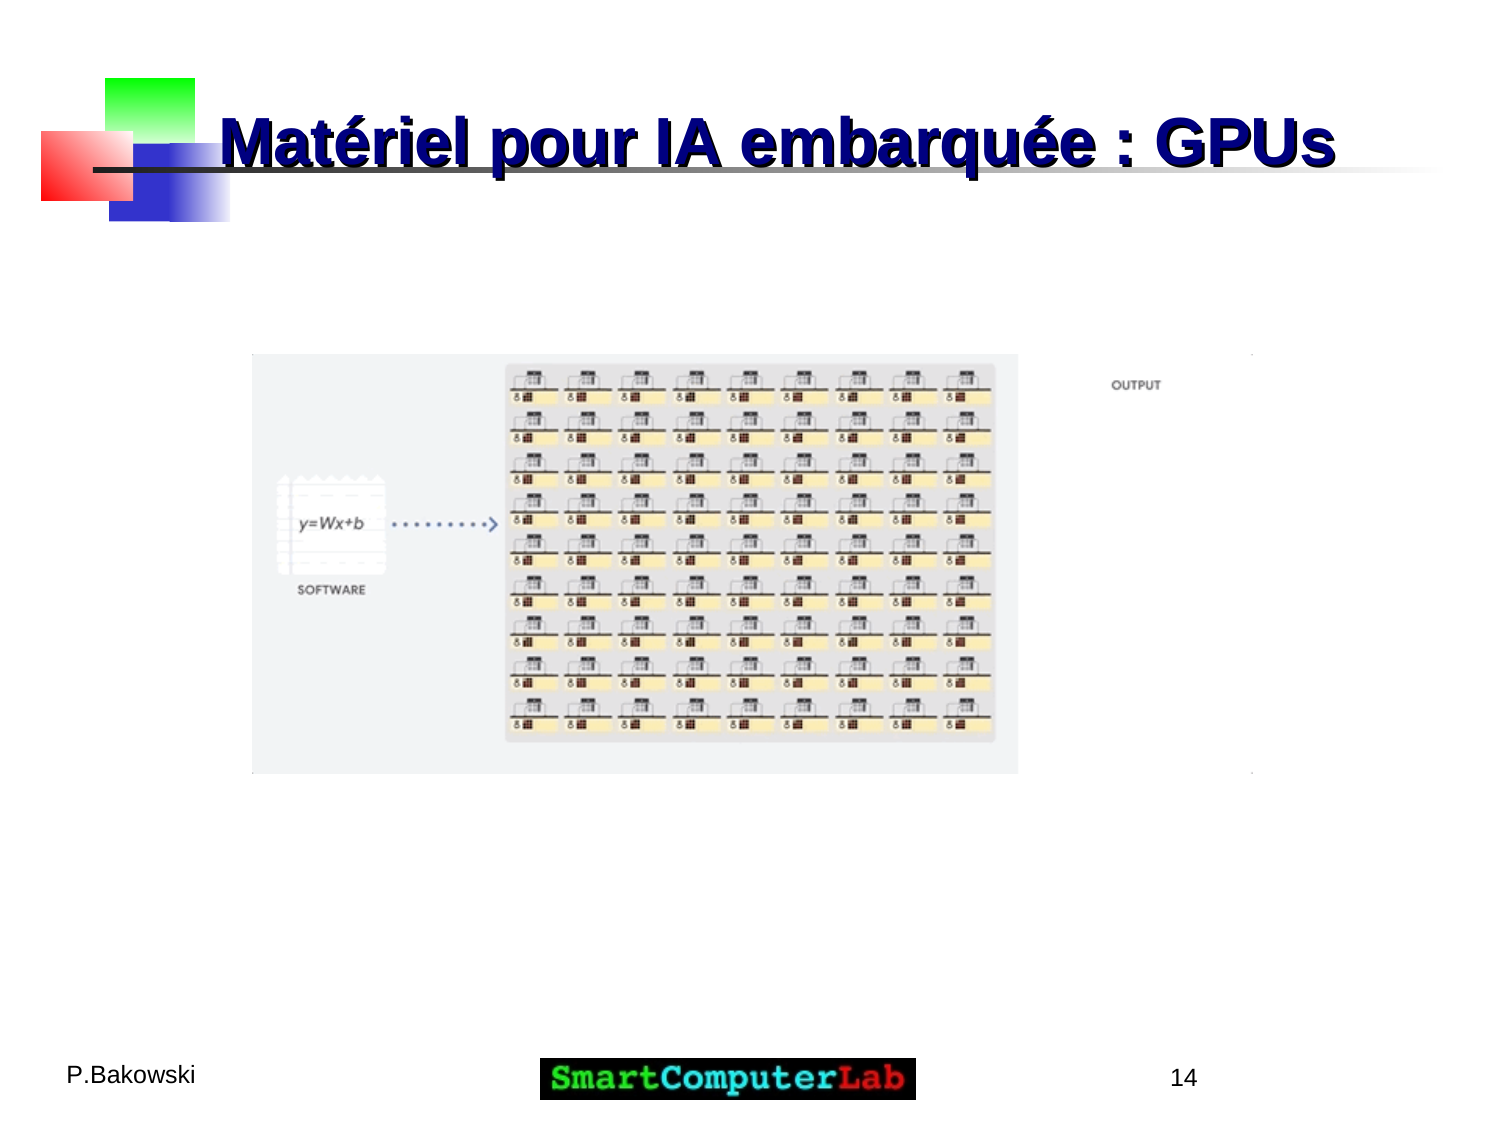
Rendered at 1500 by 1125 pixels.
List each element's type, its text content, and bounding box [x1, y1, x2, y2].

picture [252, 354, 1253, 774]
title Matériel pour IA embarquée : GPUs [203, 90, 1456, 186]
picture [540, 1058, 916, 1100]
